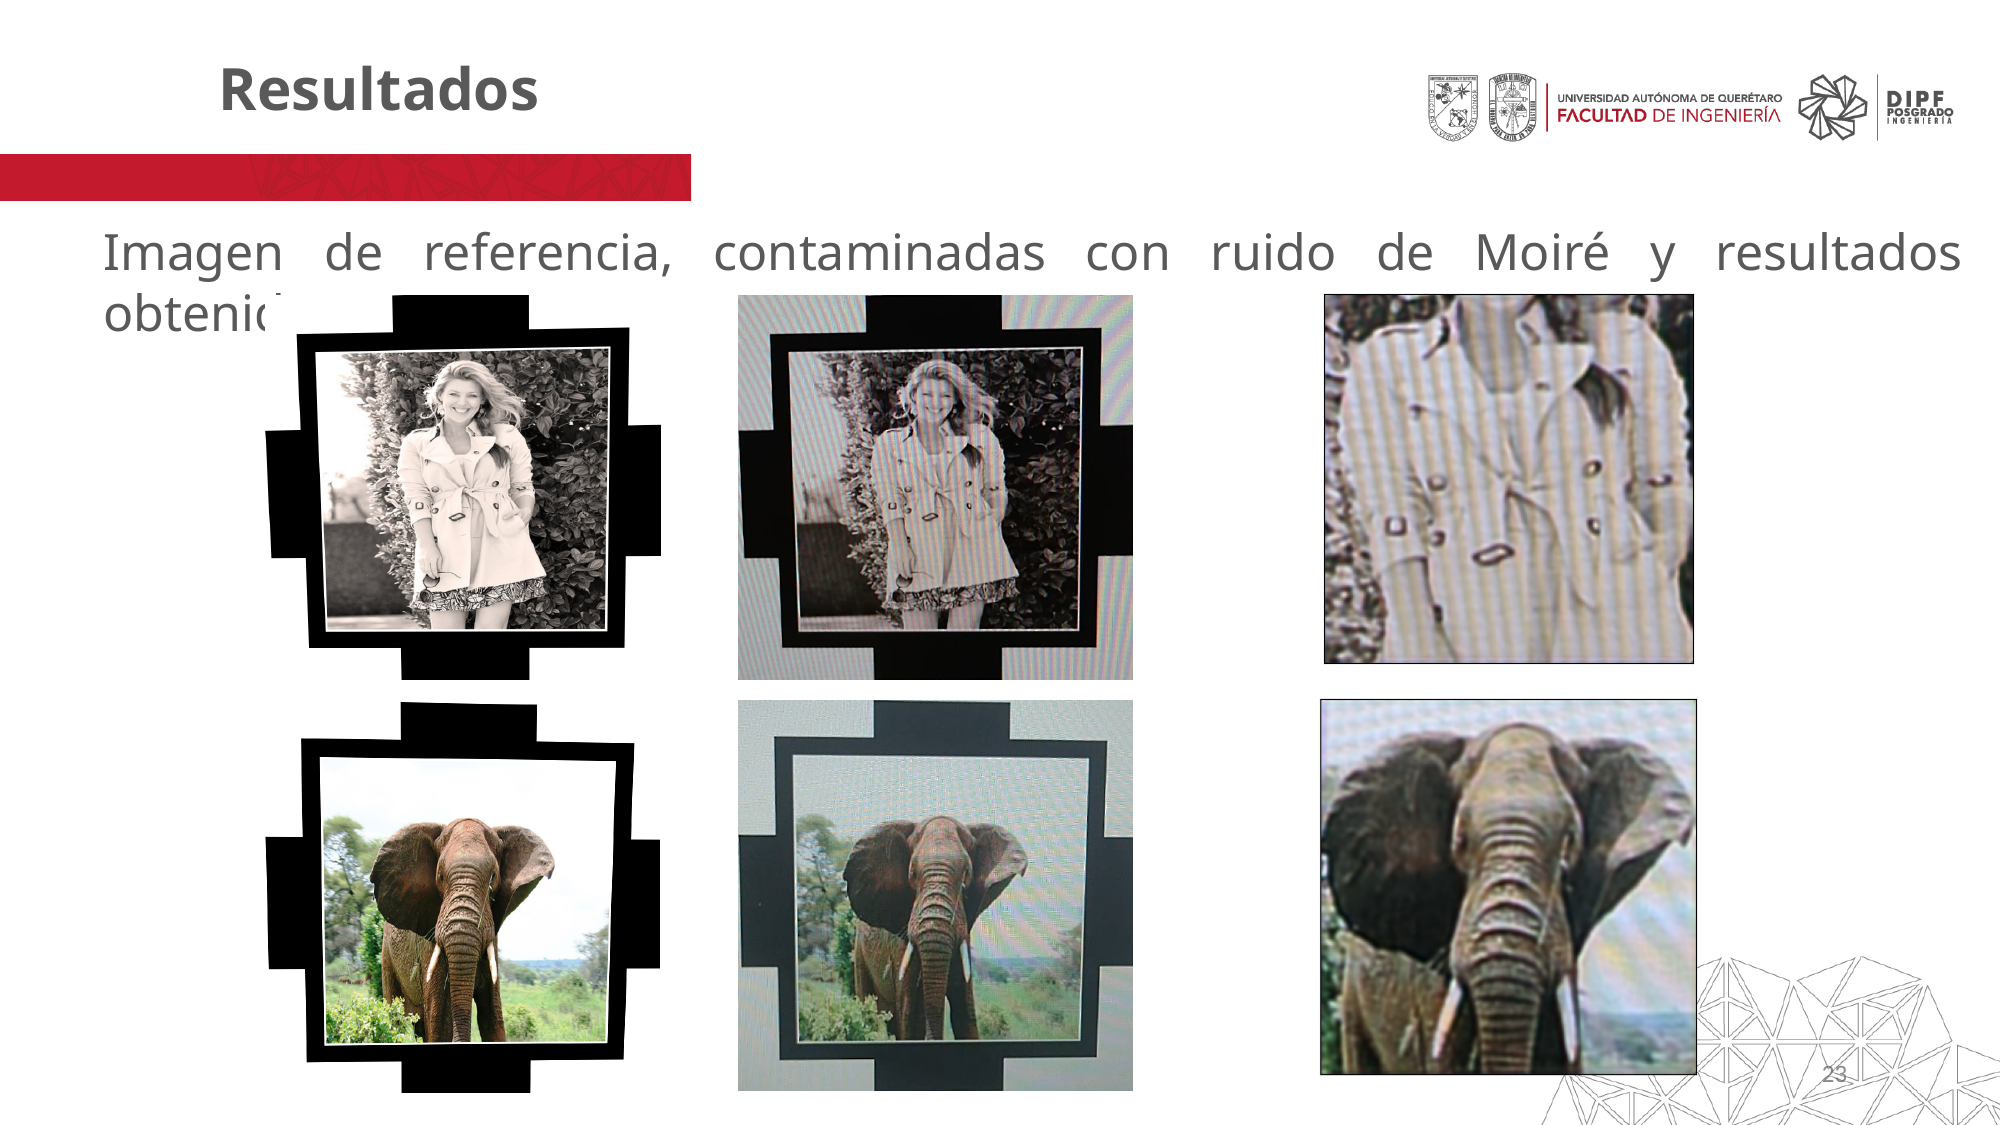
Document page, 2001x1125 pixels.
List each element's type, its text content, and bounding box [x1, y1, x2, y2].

picture [1175, 236, 2000, 1125]
picture [738, 700, 1133, 1091]
picture [265, 295, 661, 680]
text_box Imagen de referencia, contaminadas con ruido de Moiré y resultados obtenidos. [88, 213, 1979, 378]
text_box Resultados [66, 14, 692, 154]
picture [0, 154, 692, 201]
picture [1422, 66, 1959, 160]
picture [265, 702, 660, 1093]
picture [738, 295, 1133, 680]
